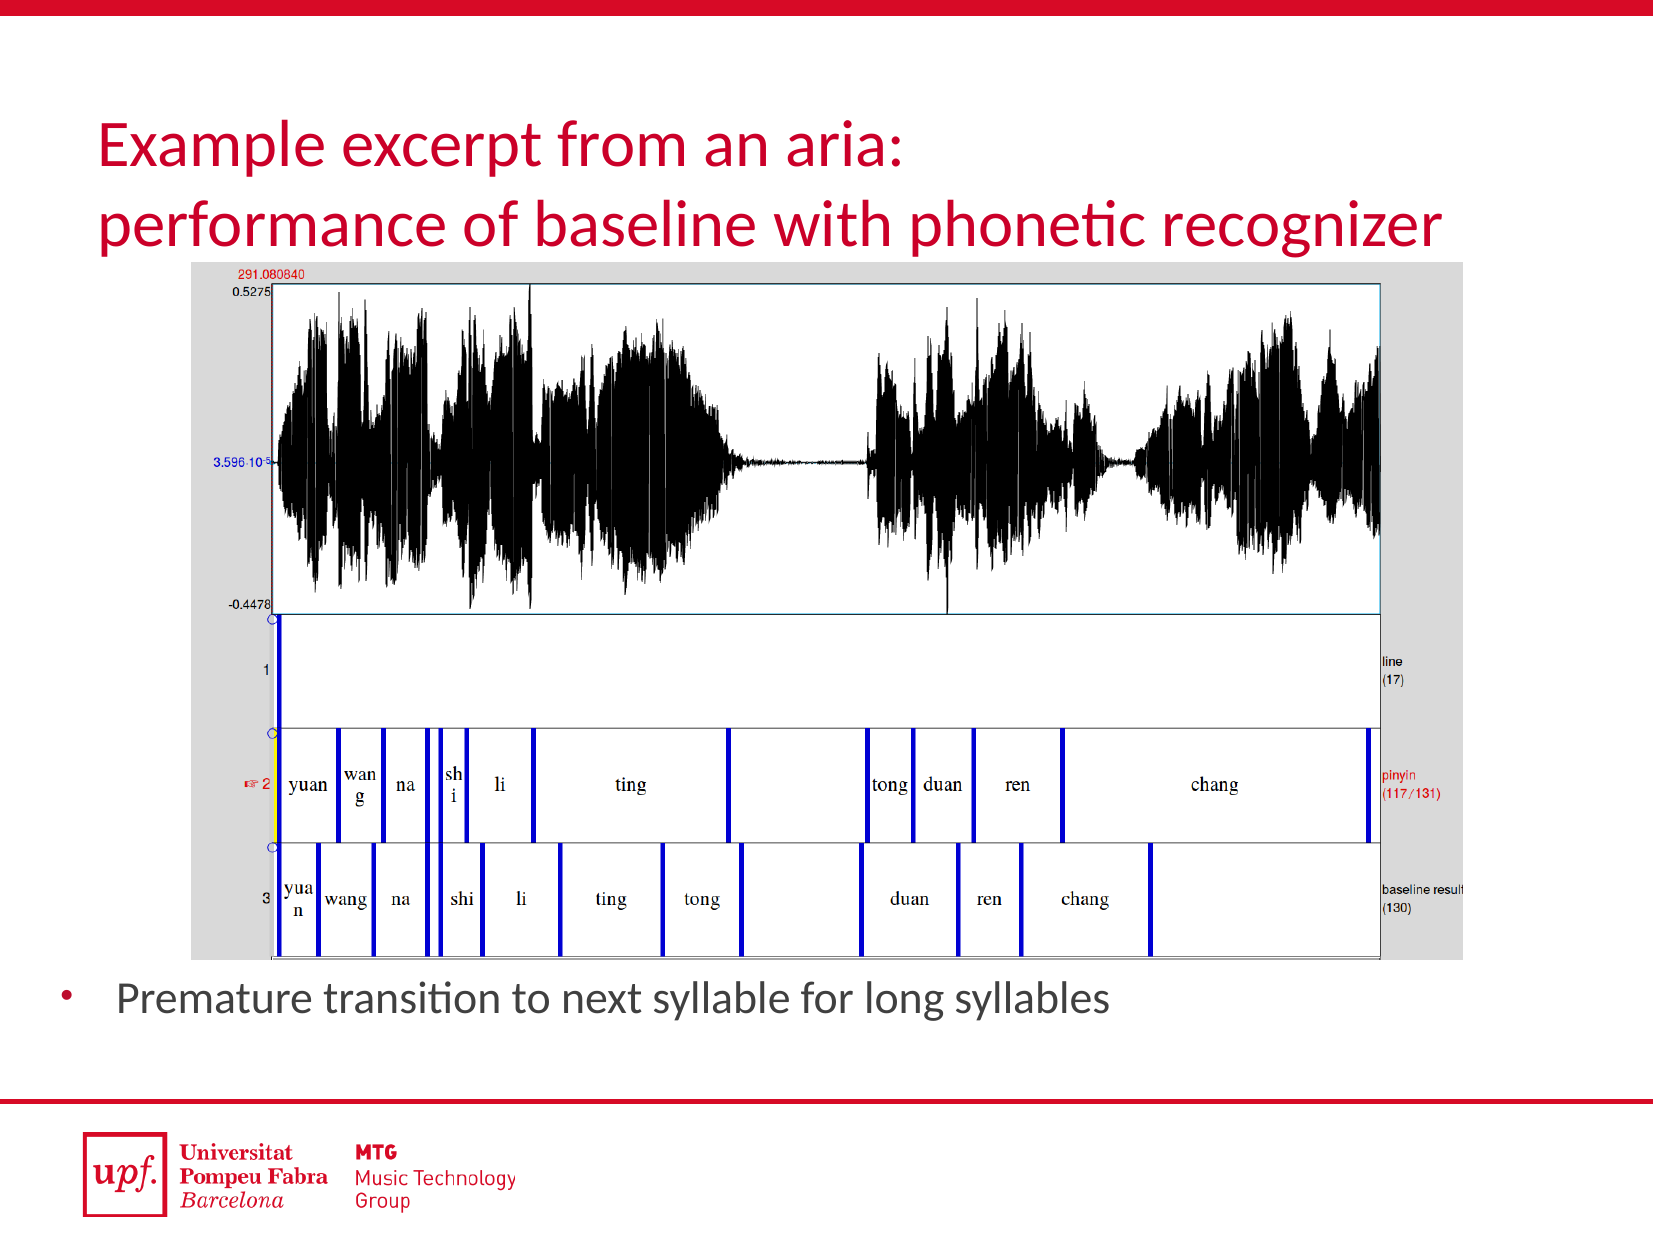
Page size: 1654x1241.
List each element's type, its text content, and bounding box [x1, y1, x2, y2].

text_box Premature transition to next syllable for long syllables [45, 615, 1410, 1035]
text_box Example excerpt from an aria: performance of baseline with phonetic recognizer [82, 92, 1571, 234]
picture [191, 262, 1463, 960]
